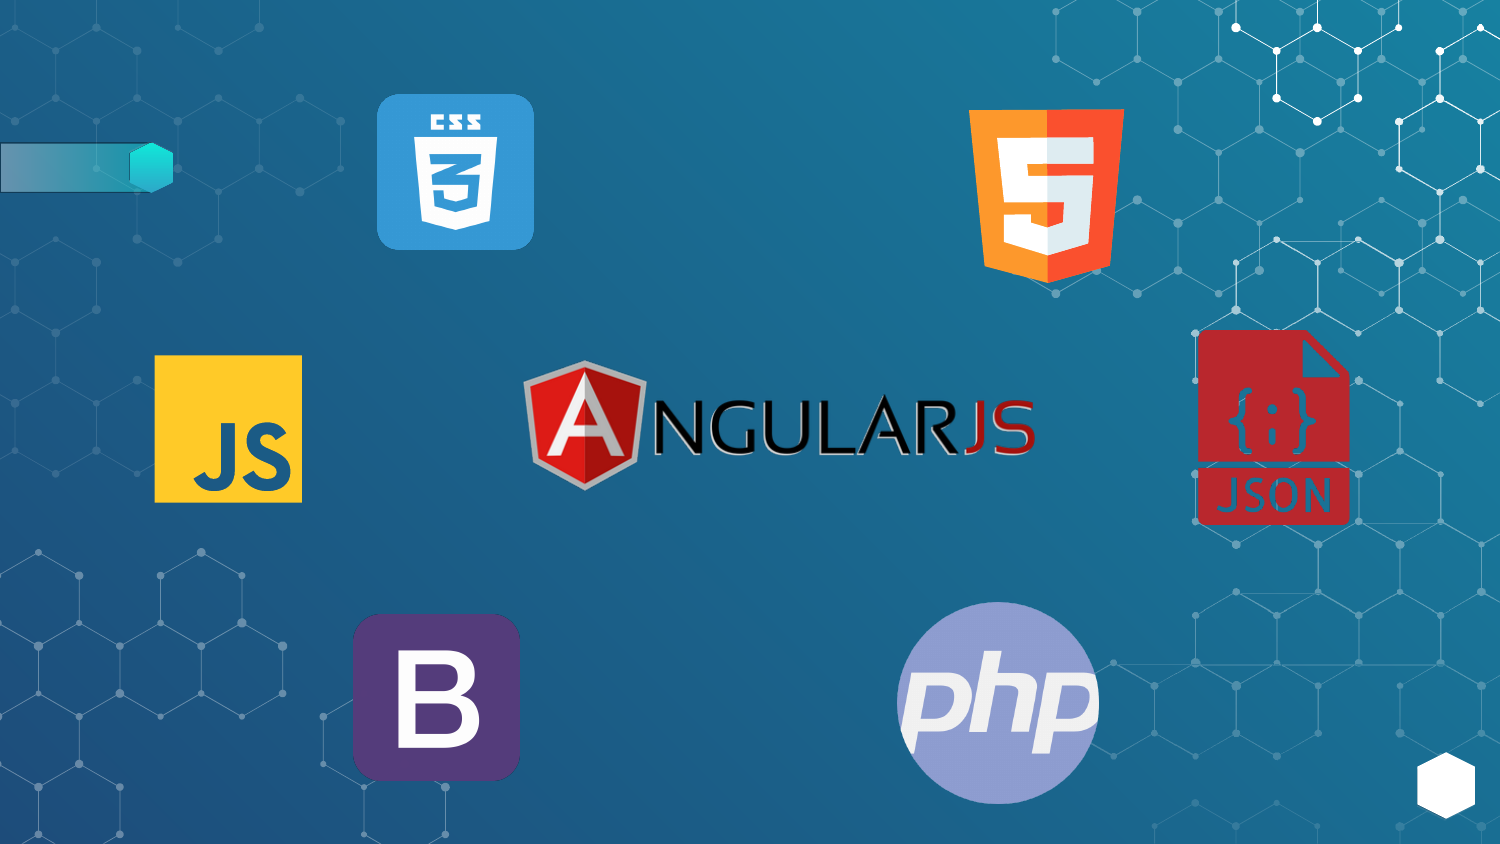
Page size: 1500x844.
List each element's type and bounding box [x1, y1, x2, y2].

picture [1176, 330, 1371, 525]
picture [129, 330, 327, 528]
picture [353, 94, 1134, 804]
